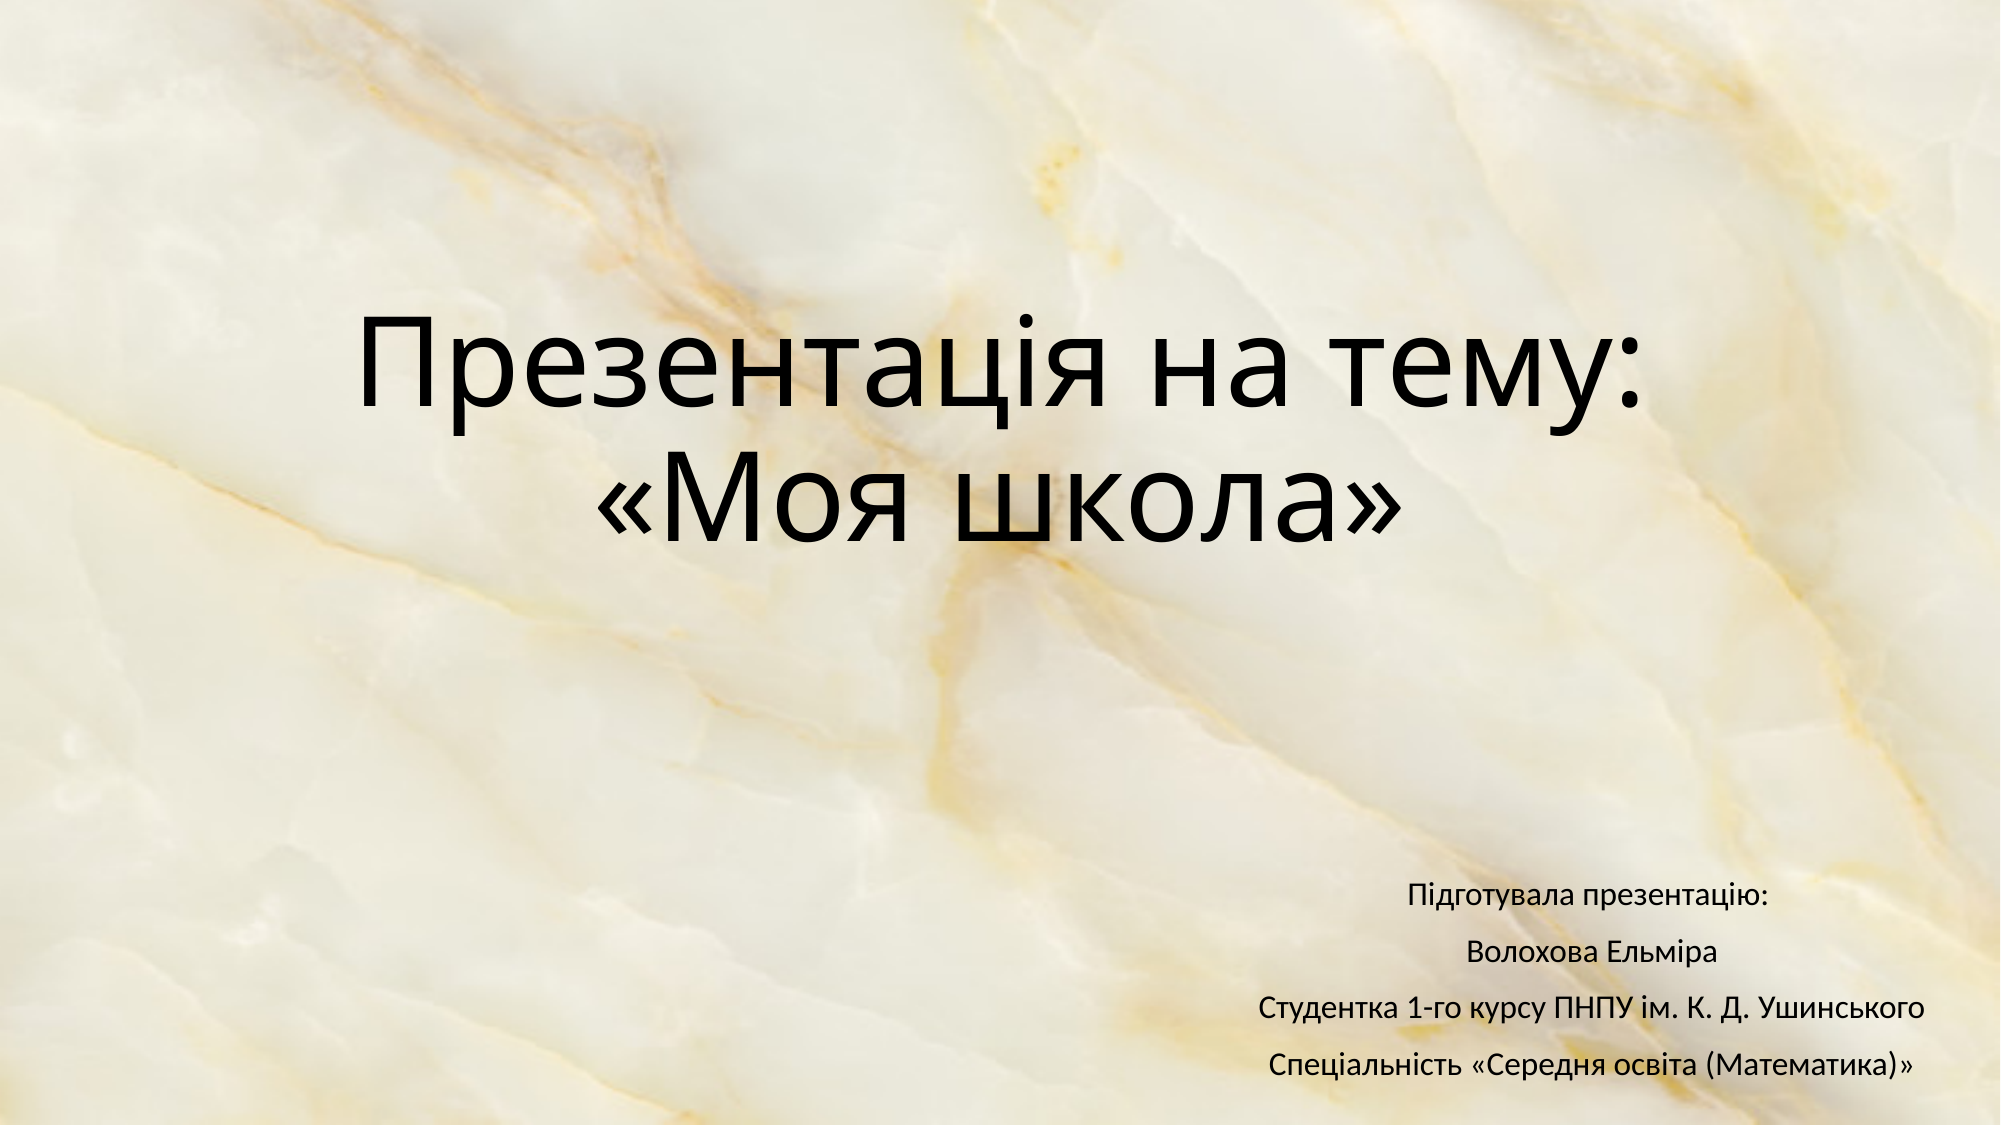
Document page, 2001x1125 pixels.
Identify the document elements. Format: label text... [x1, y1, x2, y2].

subtitle Підготувала презентацію: Волохова Ельміра Студентка 1-го курсу ПНПУ ім. К. Д. Ушинського Спеціальність «Середня освіта (Математика)» [1184, 869, 2000, 1085]
title Презентація на тему: «Моя школа» [249, 184, 1750, 576]
